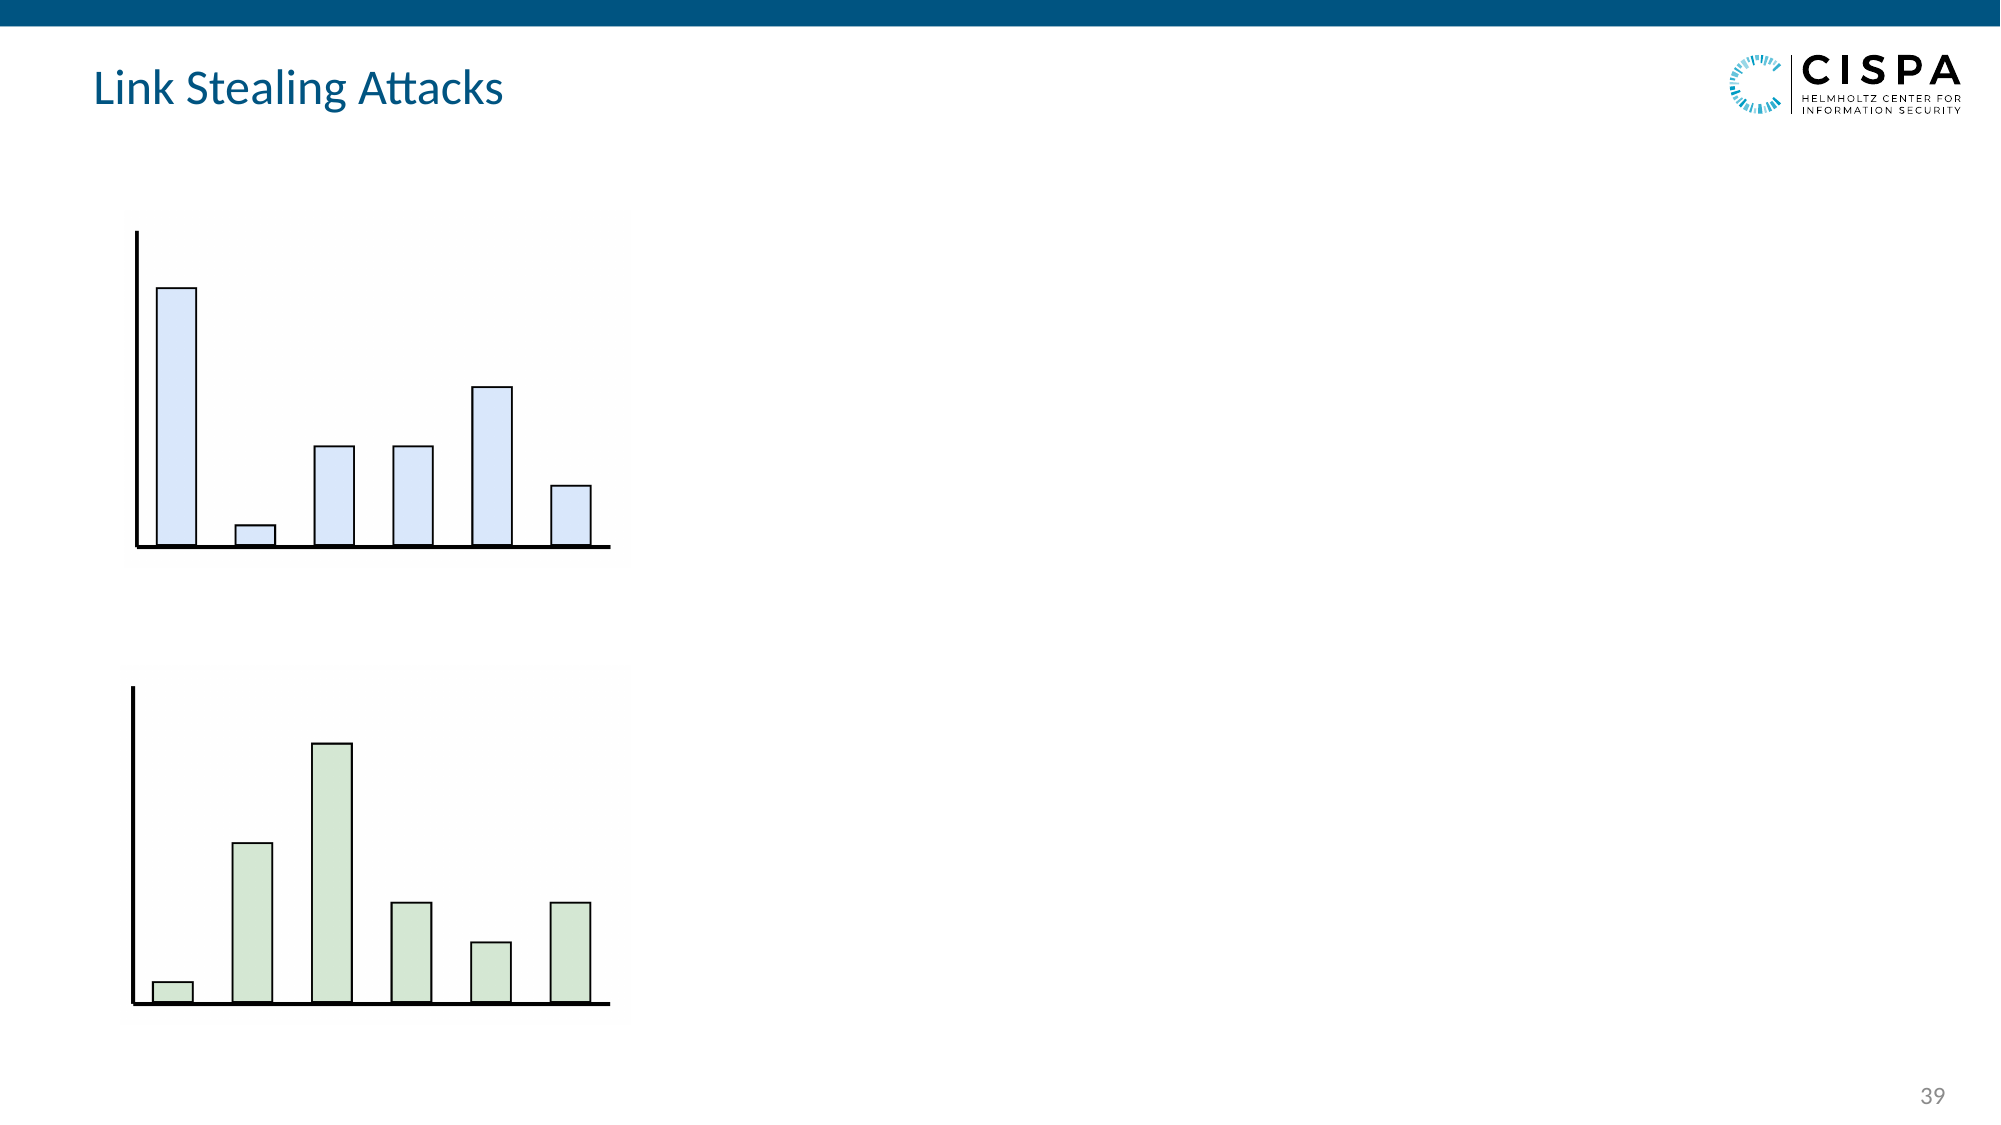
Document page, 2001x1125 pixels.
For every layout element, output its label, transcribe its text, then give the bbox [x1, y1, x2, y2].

picture [124, 210, 631, 568]
title Link Stealing Attacks [78, 38, 1699, 131]
slide_number <number> [1870, 1065, 1961, 1125]
picture [120, 665, 631, 1026]
